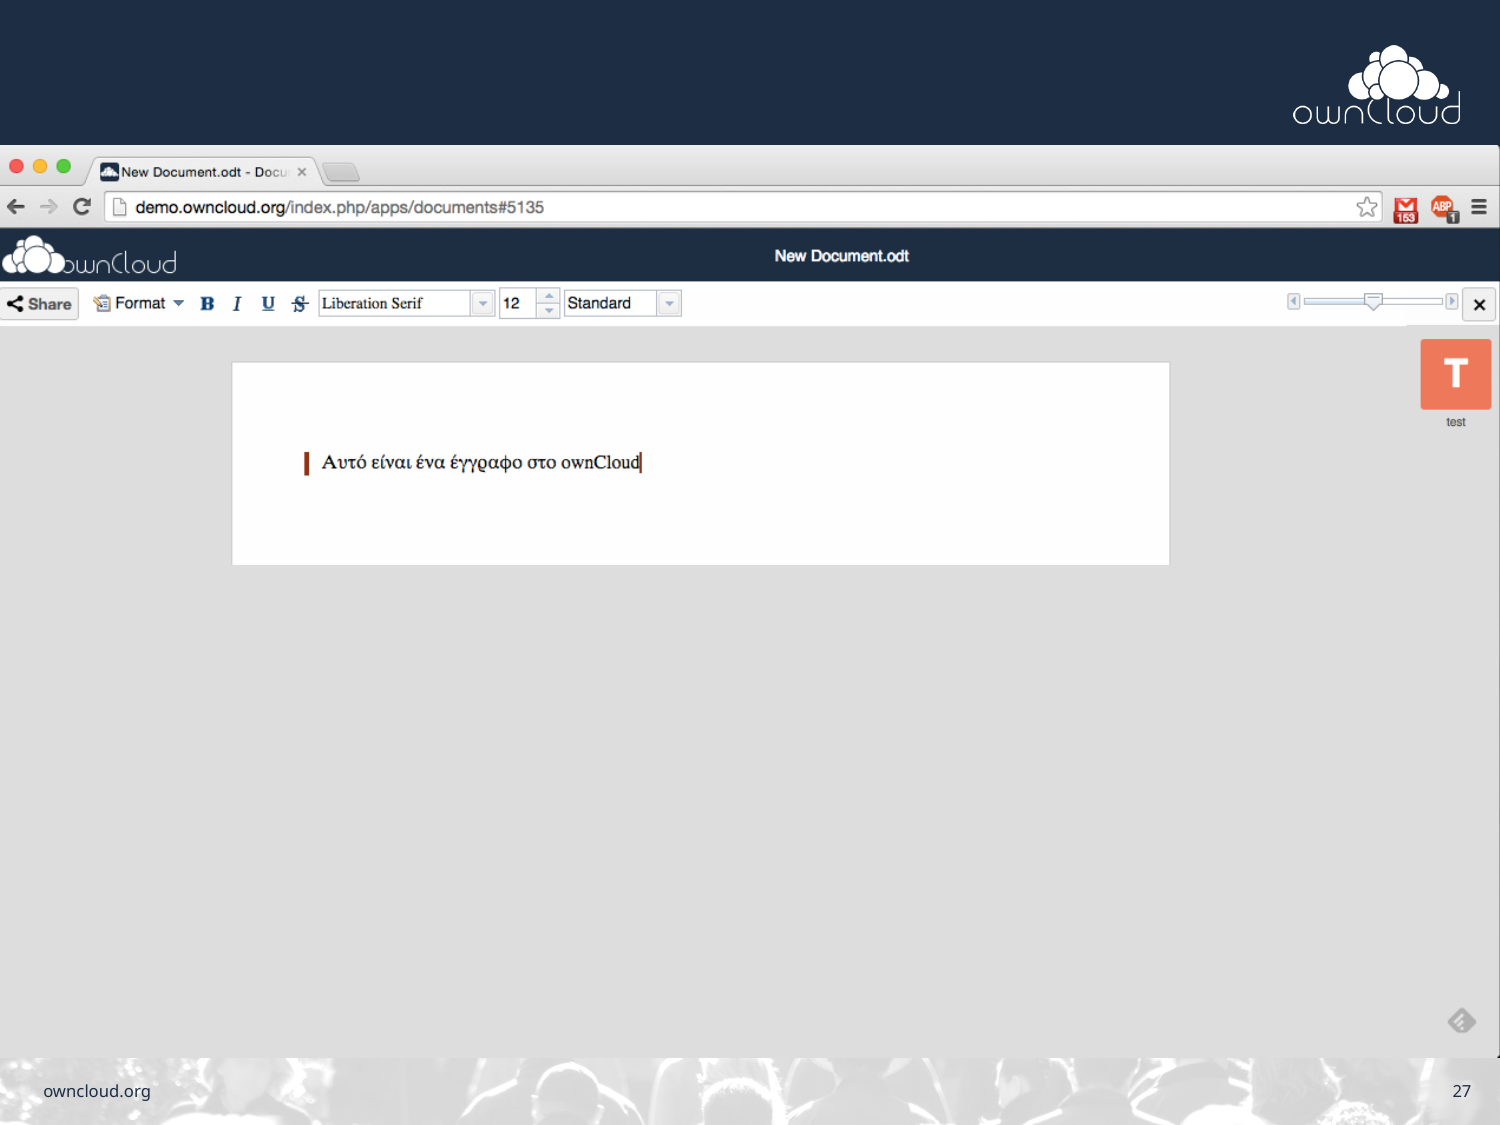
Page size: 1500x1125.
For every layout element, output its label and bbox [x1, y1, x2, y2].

picture [1293, 45, 1460, 124]
picture [0, 145, 1500, 1125]
